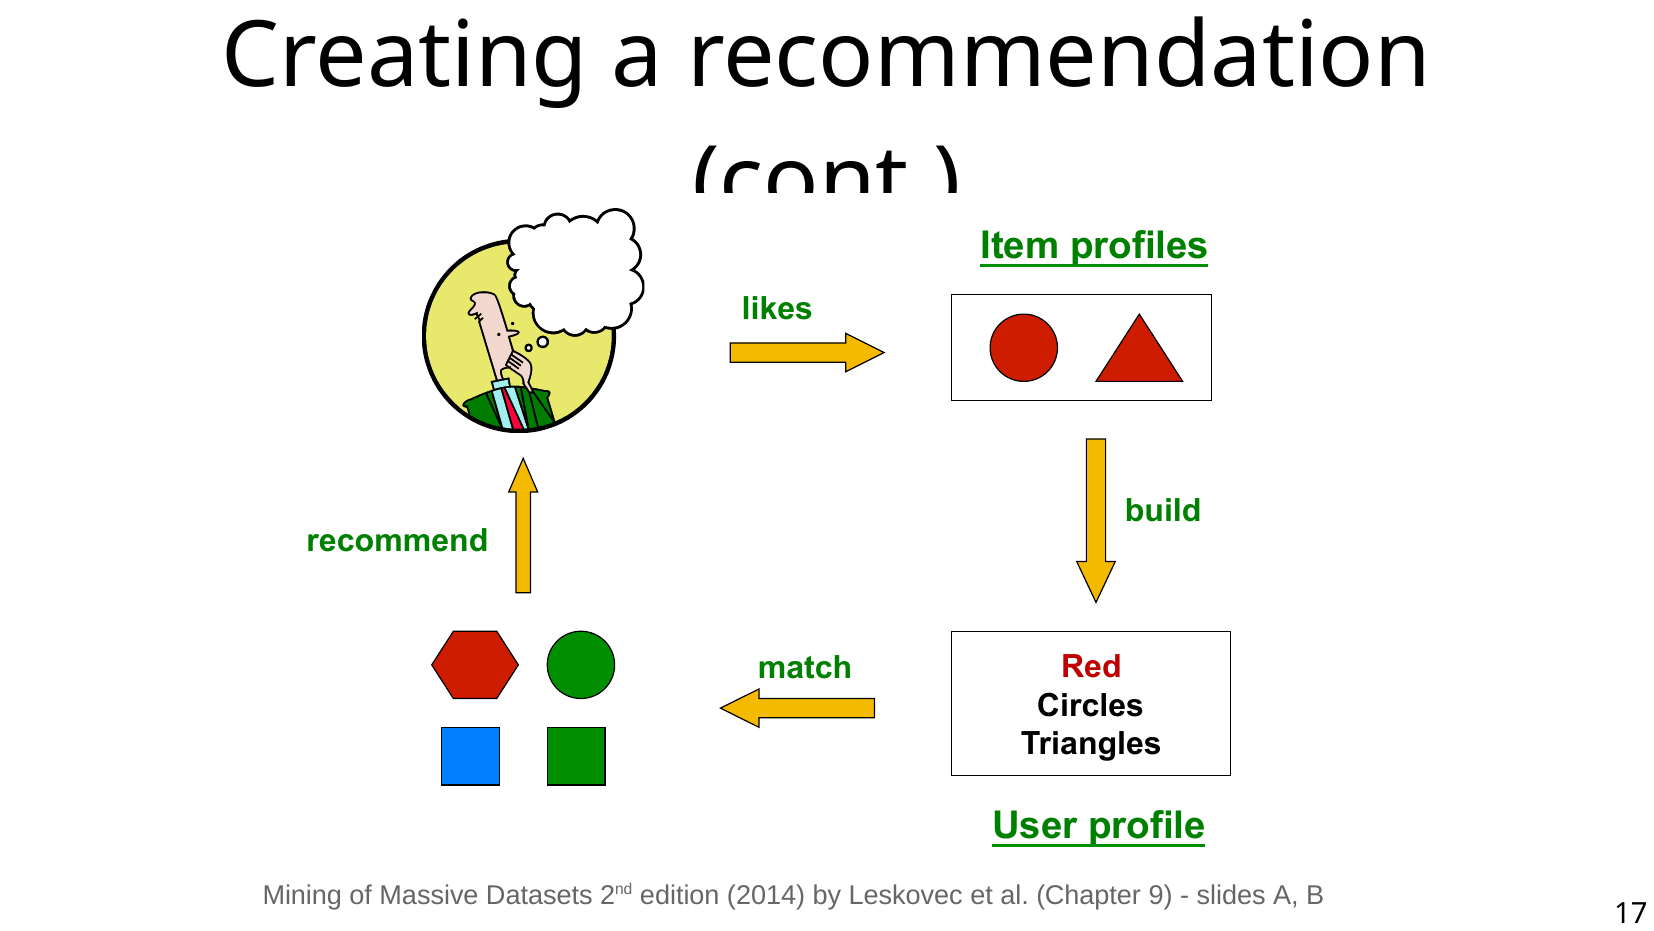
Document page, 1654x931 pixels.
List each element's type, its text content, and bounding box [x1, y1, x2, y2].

picture [282, 193, 1329, 868]
title Creating a recommendation (cont.) [82, 1, 1571, 226]
text_box Mining of Massive Datasets 2nd edition (2014) by Leskovec et al. (Chapter 9) - slides A, B [42, 872, 1545, 931]
